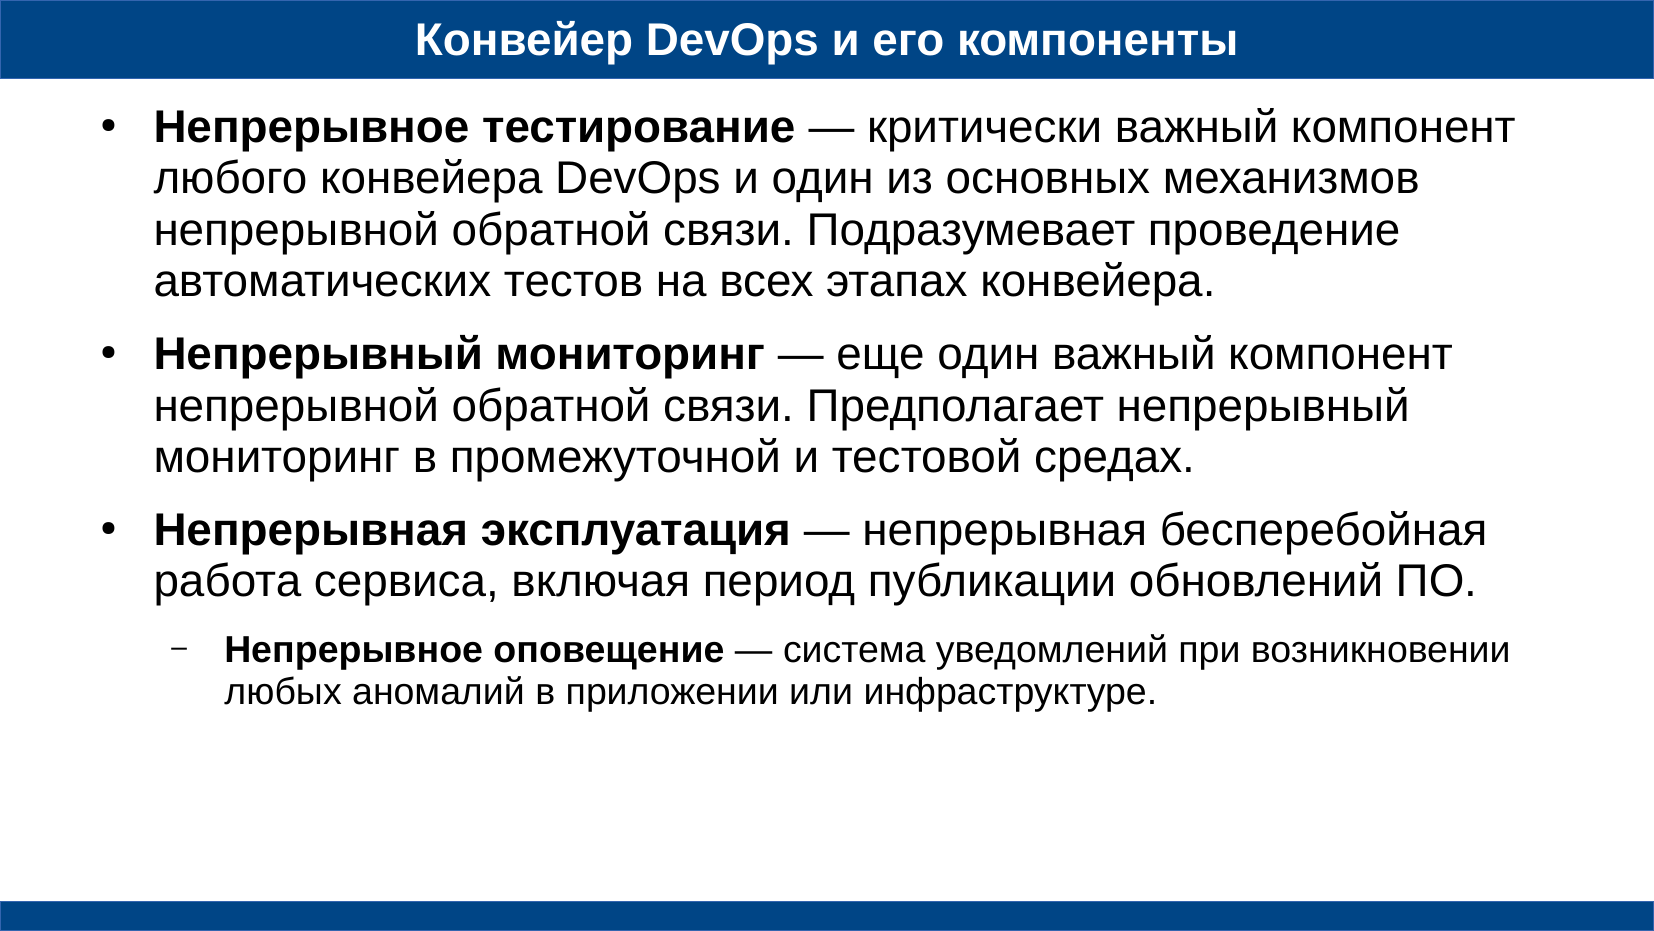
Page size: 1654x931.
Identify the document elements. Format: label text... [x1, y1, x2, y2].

list Непрерывное тестирование — критически важный компонент любого конвейера DevOps и один из основных механизмов непрерывной обратной связи. Подразумевает проведение автоматических тестов на всех этапах конвейера. Непрерывный мониторинг — еще один важный компонент непрерывной обратной связи. Предполагает непрерывный мониторинг в промежуточной и тестовой средах. Непрерывная эксплуатация — непрерывная бесперебойная работа сервиса, включая период публикации обновлений ПО. Непрерывное оповещение — система уведомлений при возникновении любых аномалий в приложении или инфраструктуре. [82, 101, 1571, 796]
title Конвейер DevOps и его компоненты [0, 0, 1654, 79]
